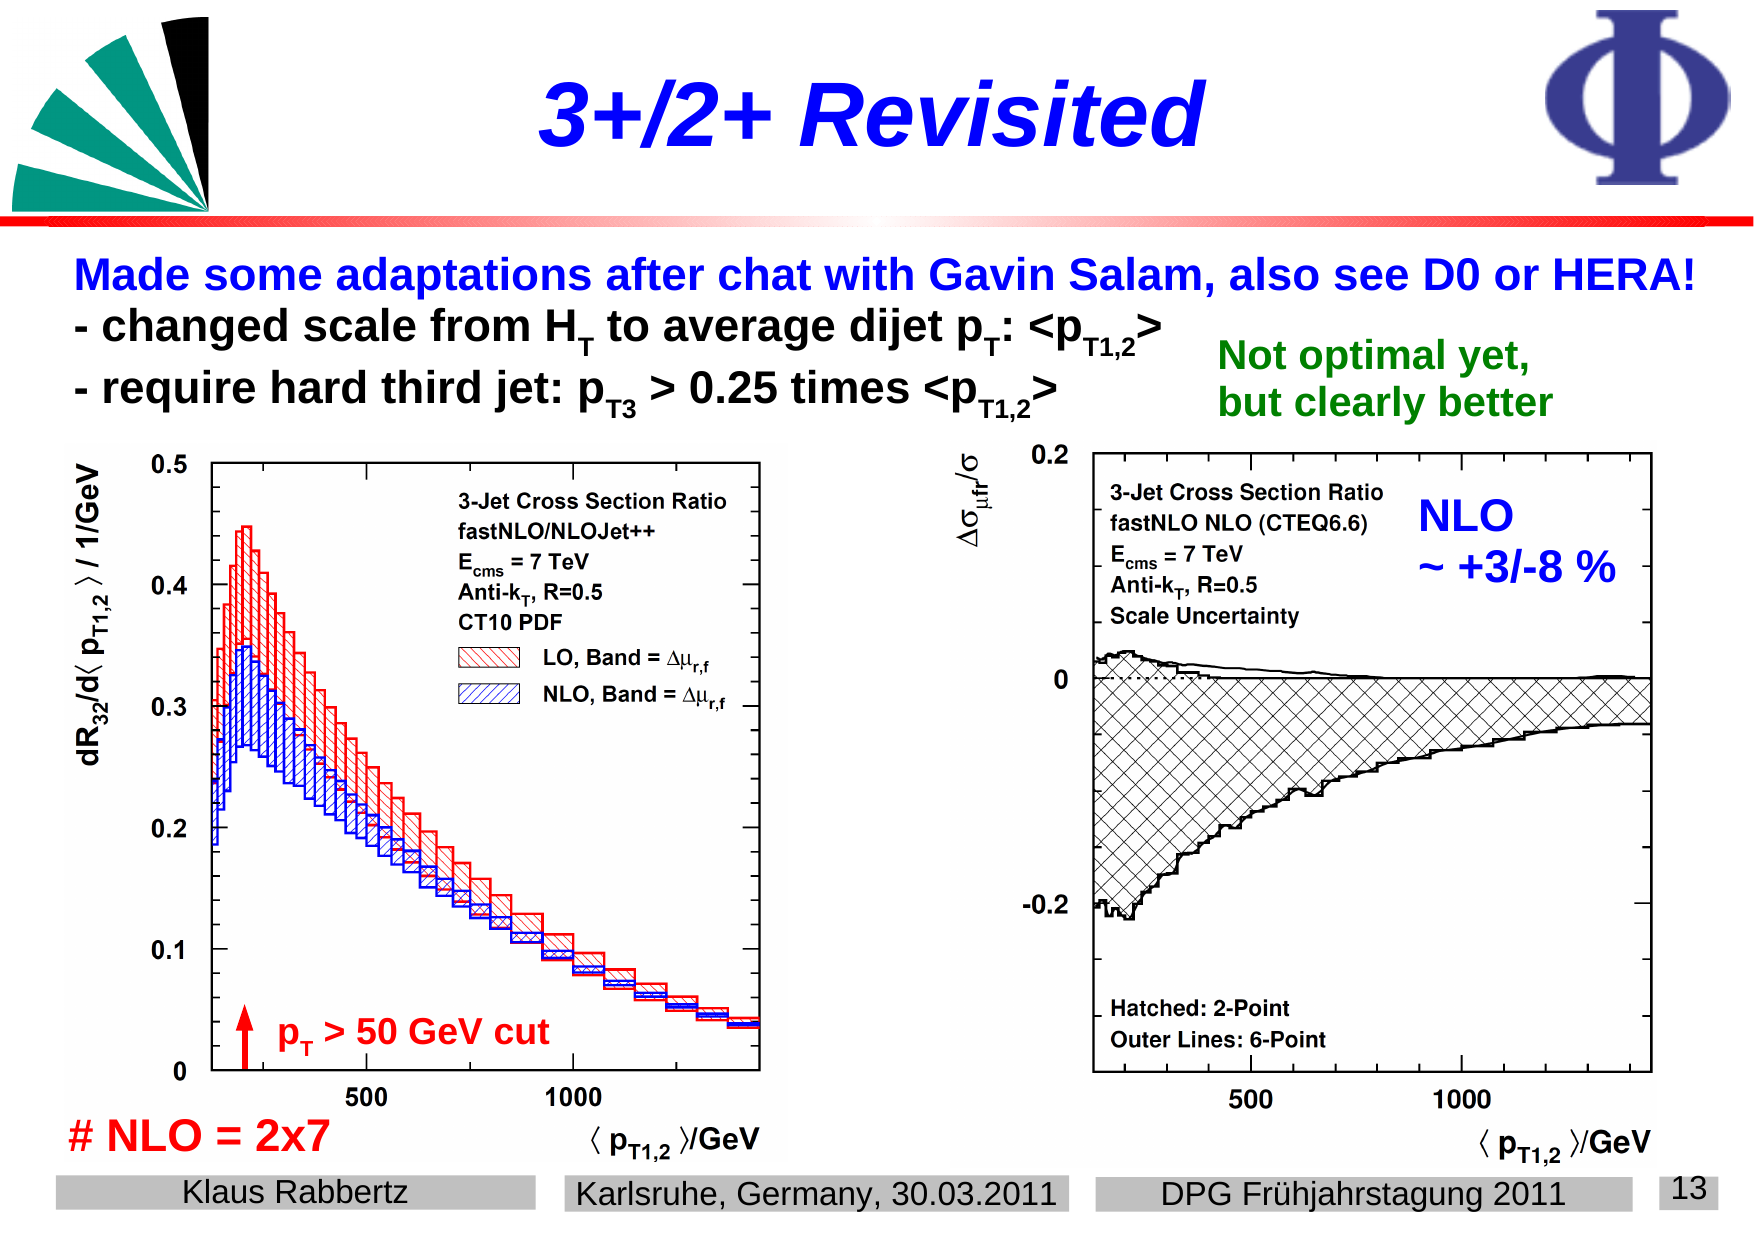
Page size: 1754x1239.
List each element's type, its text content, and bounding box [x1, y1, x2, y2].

picture [1545, 10, 1731, 185]
picture [950, 440, 1657, 1168]
text_box Not optimal yet, but clearly better [1205, 326, 1565, 432]
text_box pT > 50 GeV cut [265, 1004, 562, 1068]
text_box # NLO = 2x7 [56, 1104, 344, 1168]
text_box Made some adaptations after chat with Gavin Salam, also see D0 or HERA! - changed scale from HT to average dijet pT: <pT1,2> - require hard third jet: pT3 > 0.25 times <pT1,2> [61, 242, 1722, 431]
title 3+/2+ Revisited [220, 22, 1525, 207]
picture [12, 17, 209, 214]
picture [64, 443, 788, 1162]
text_box NLO ~ +3/-8 % [1406, 484, 1628, 599]
